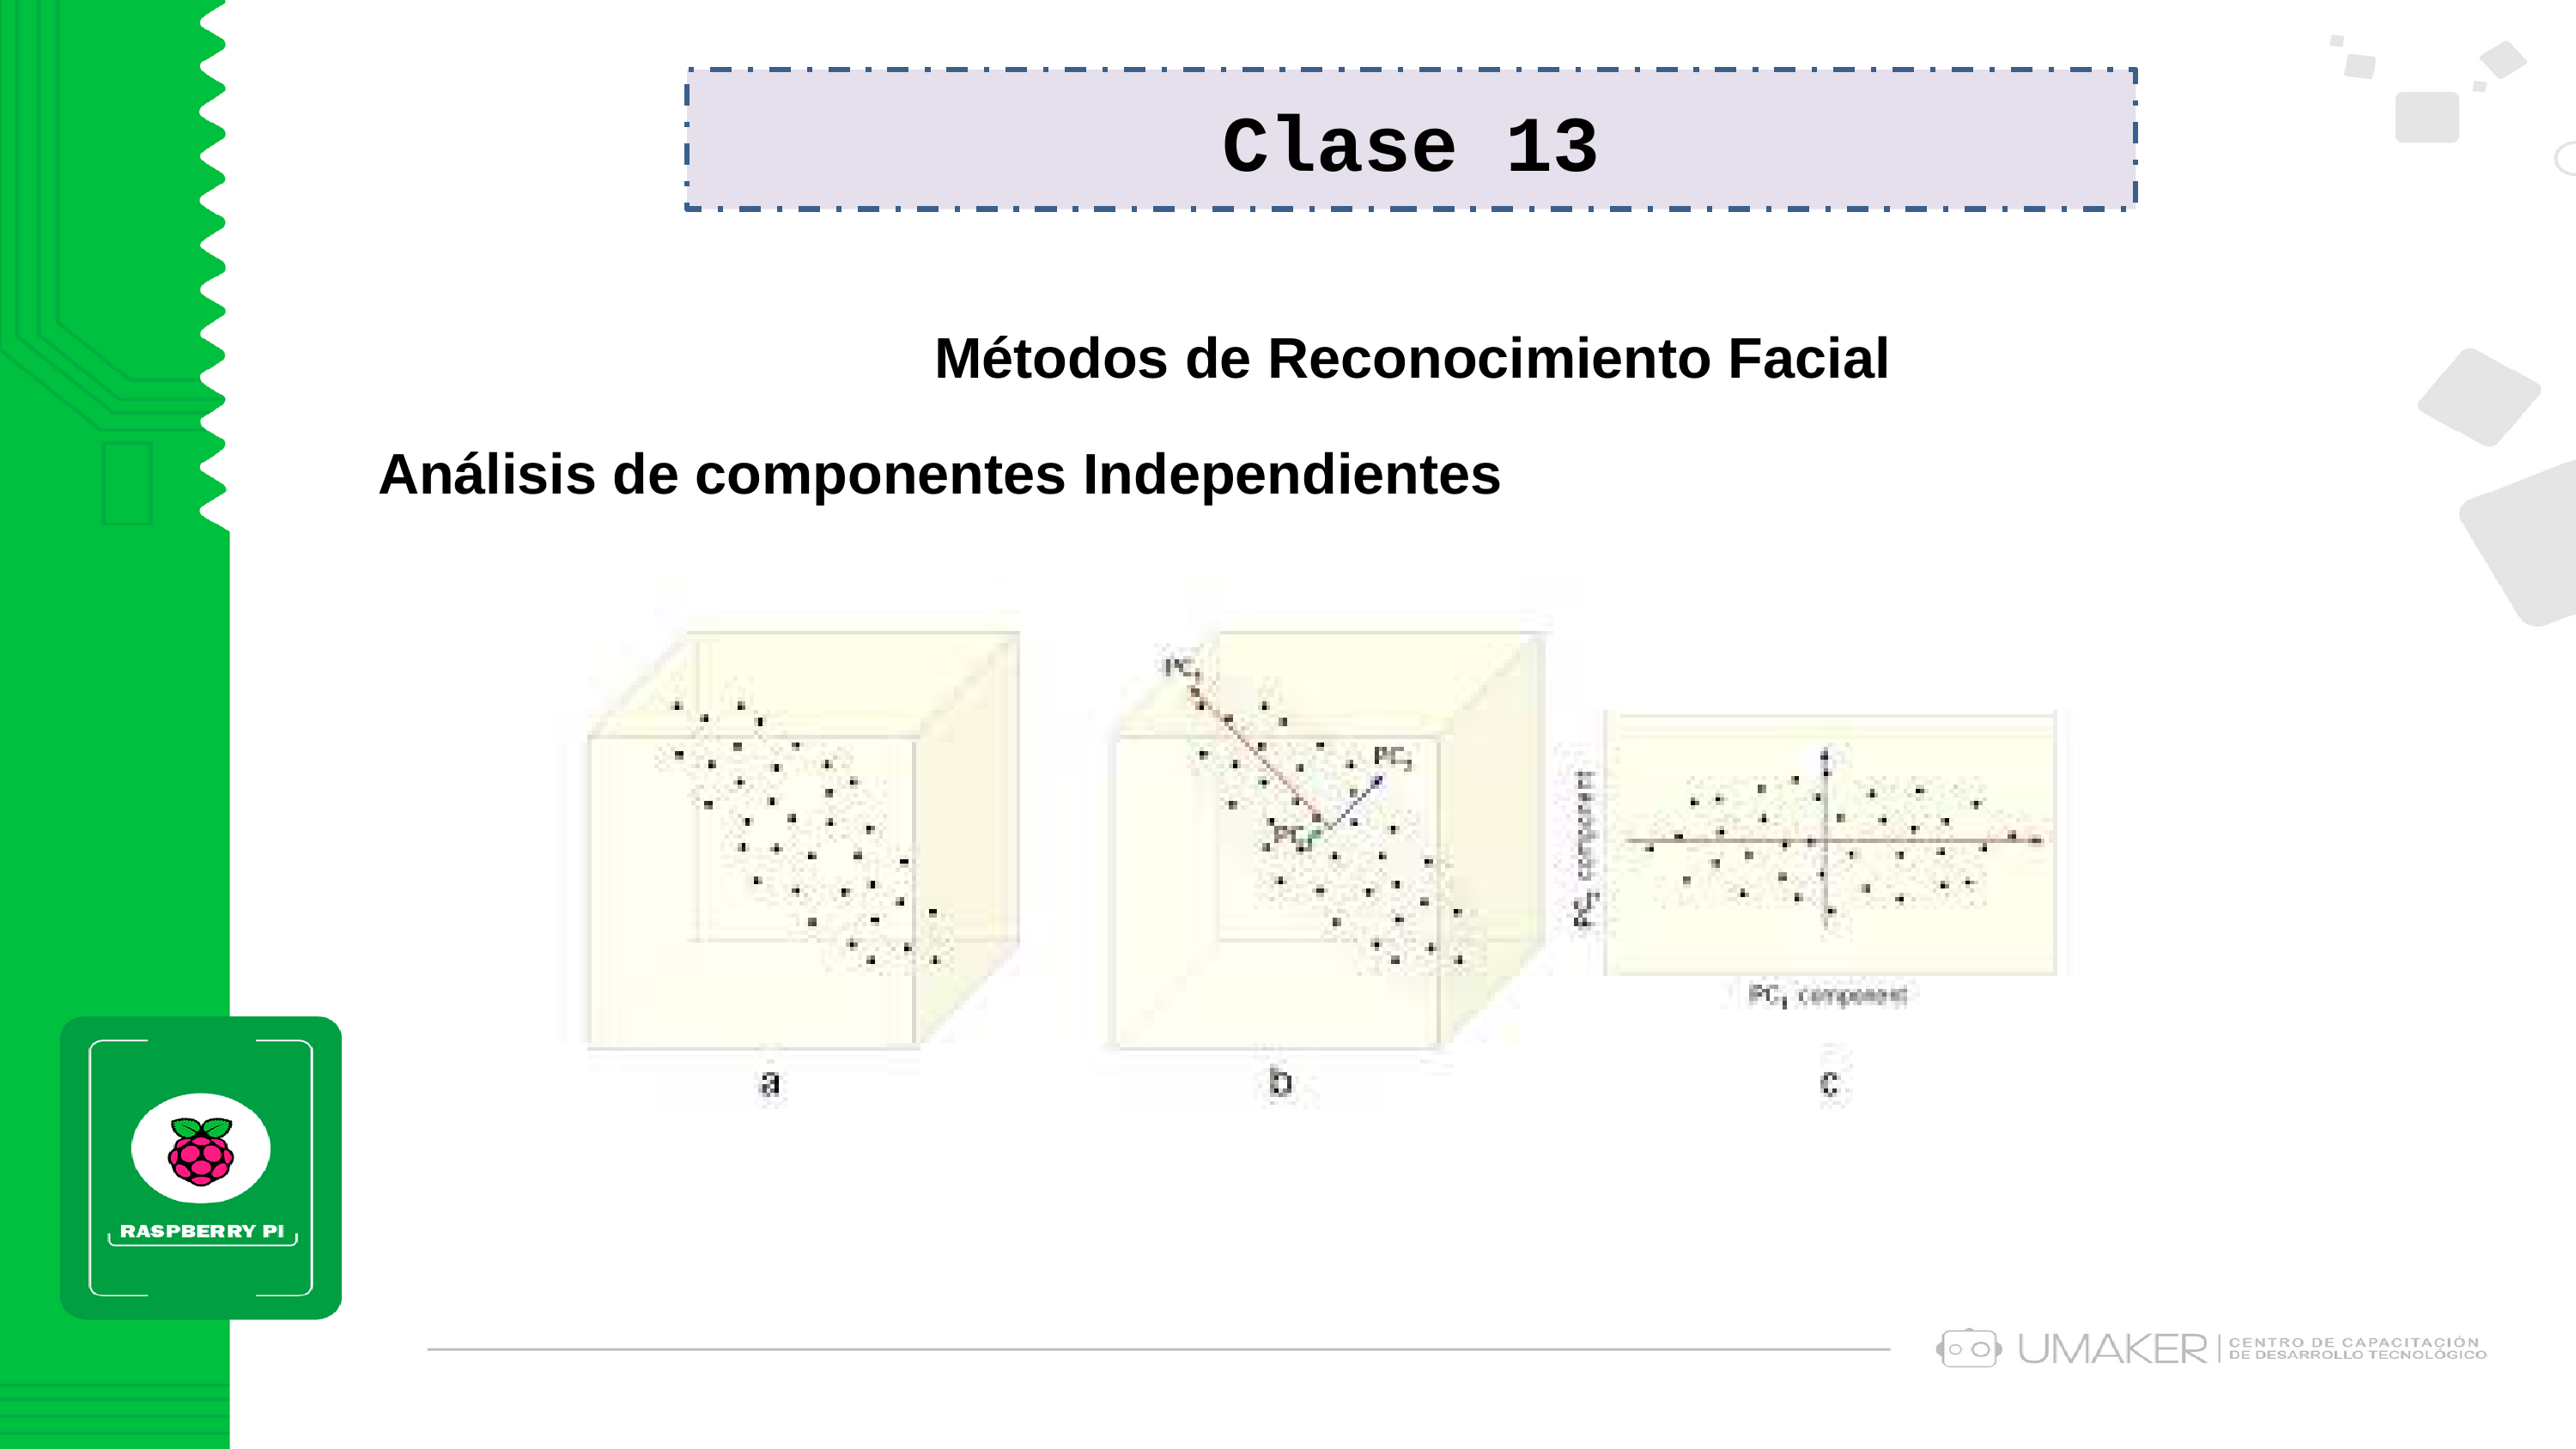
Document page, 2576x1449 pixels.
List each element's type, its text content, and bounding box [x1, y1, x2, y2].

picture [0, 0, 2576, 1449]
text_box Análisis de componentes Independientes [365, 435, 2323, 578]
text_box Clase 13 [687, 70, 2136, 209]
text_box Métodos de Reconocimiento Facial [331, 314, 2465, 1207]
